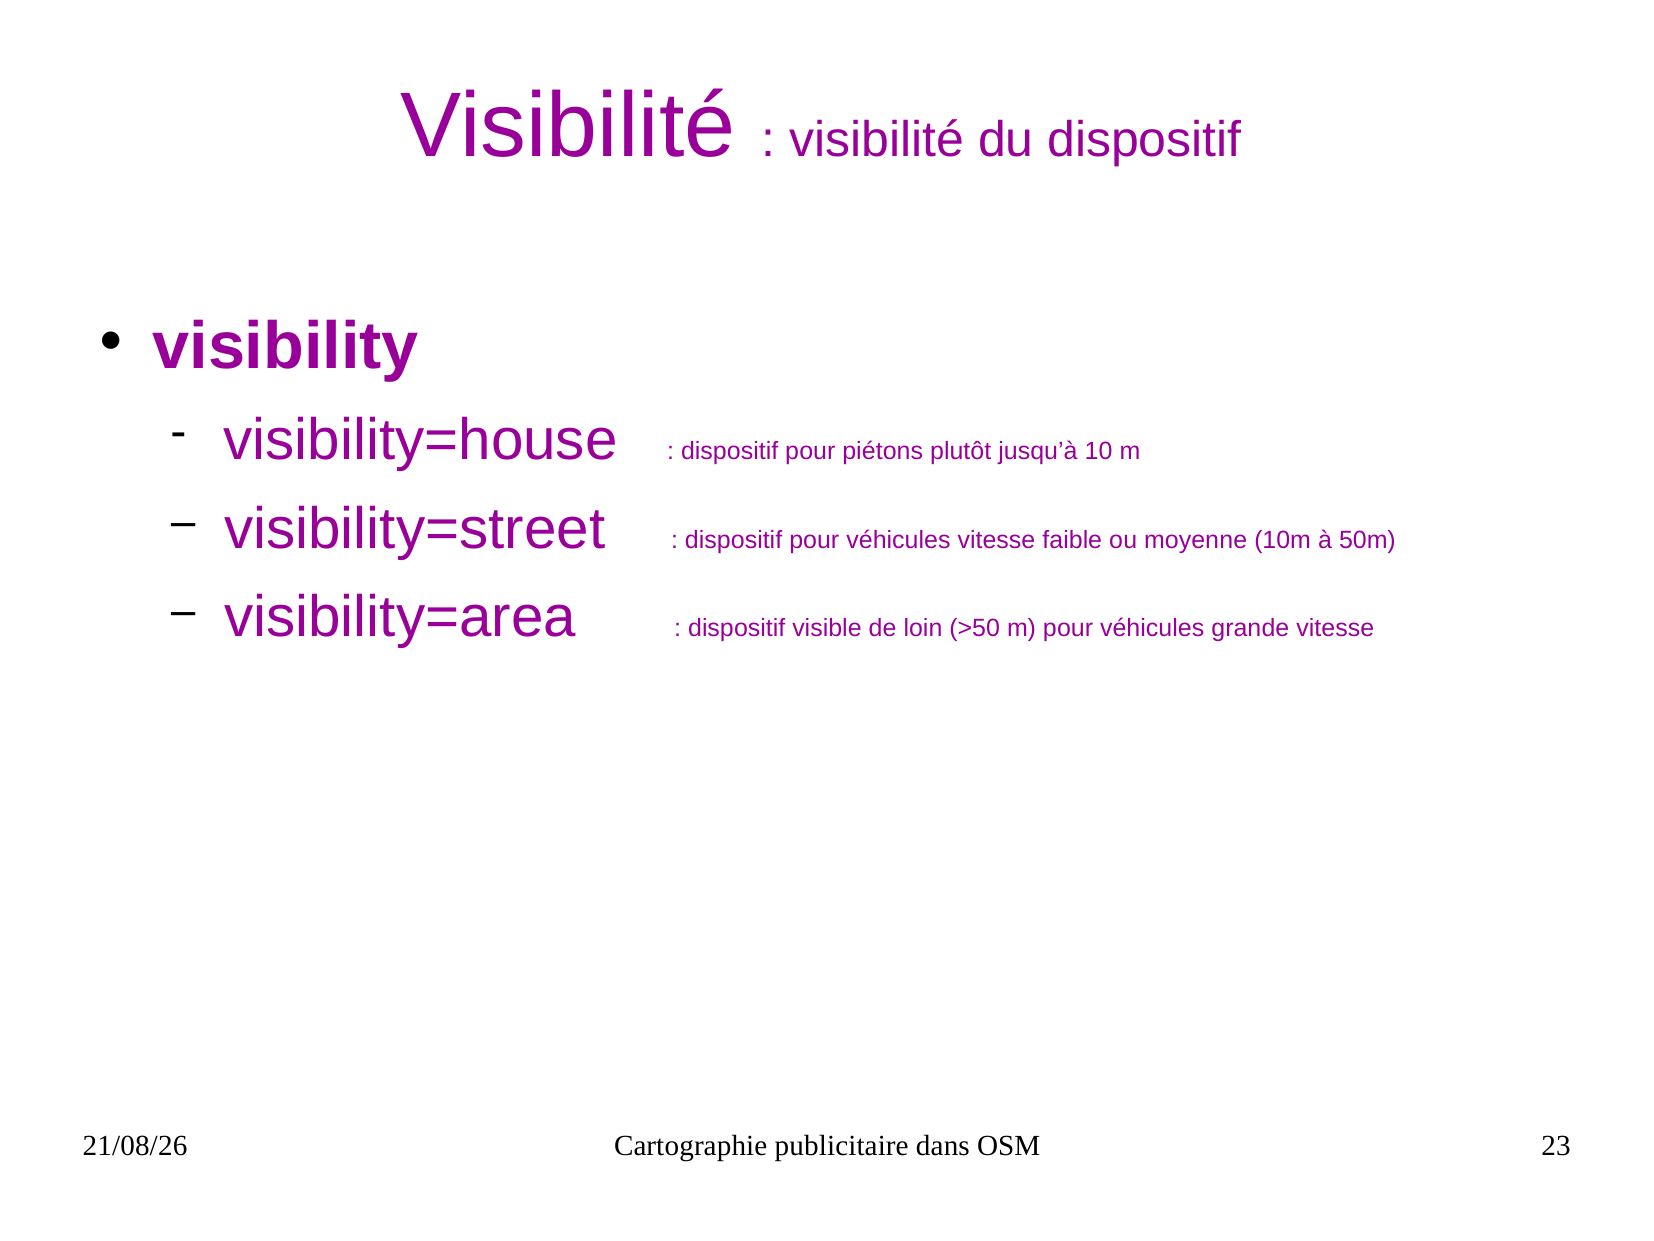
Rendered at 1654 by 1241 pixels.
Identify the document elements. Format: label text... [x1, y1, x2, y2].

list visibility visibility=house : dispositif pour piétons plutôt jusqu’à 10 m visibility=street : dispositif pour véhicules vitesse faible ou moyenne (10m à 50m) visibility=area : dispositif visible de loin (>50 m) pour véhicules grande vitesse [82, 195, 1571, 1096]
title Visibilité : visibilité du dispositif [90, 19, 1579, 225]
